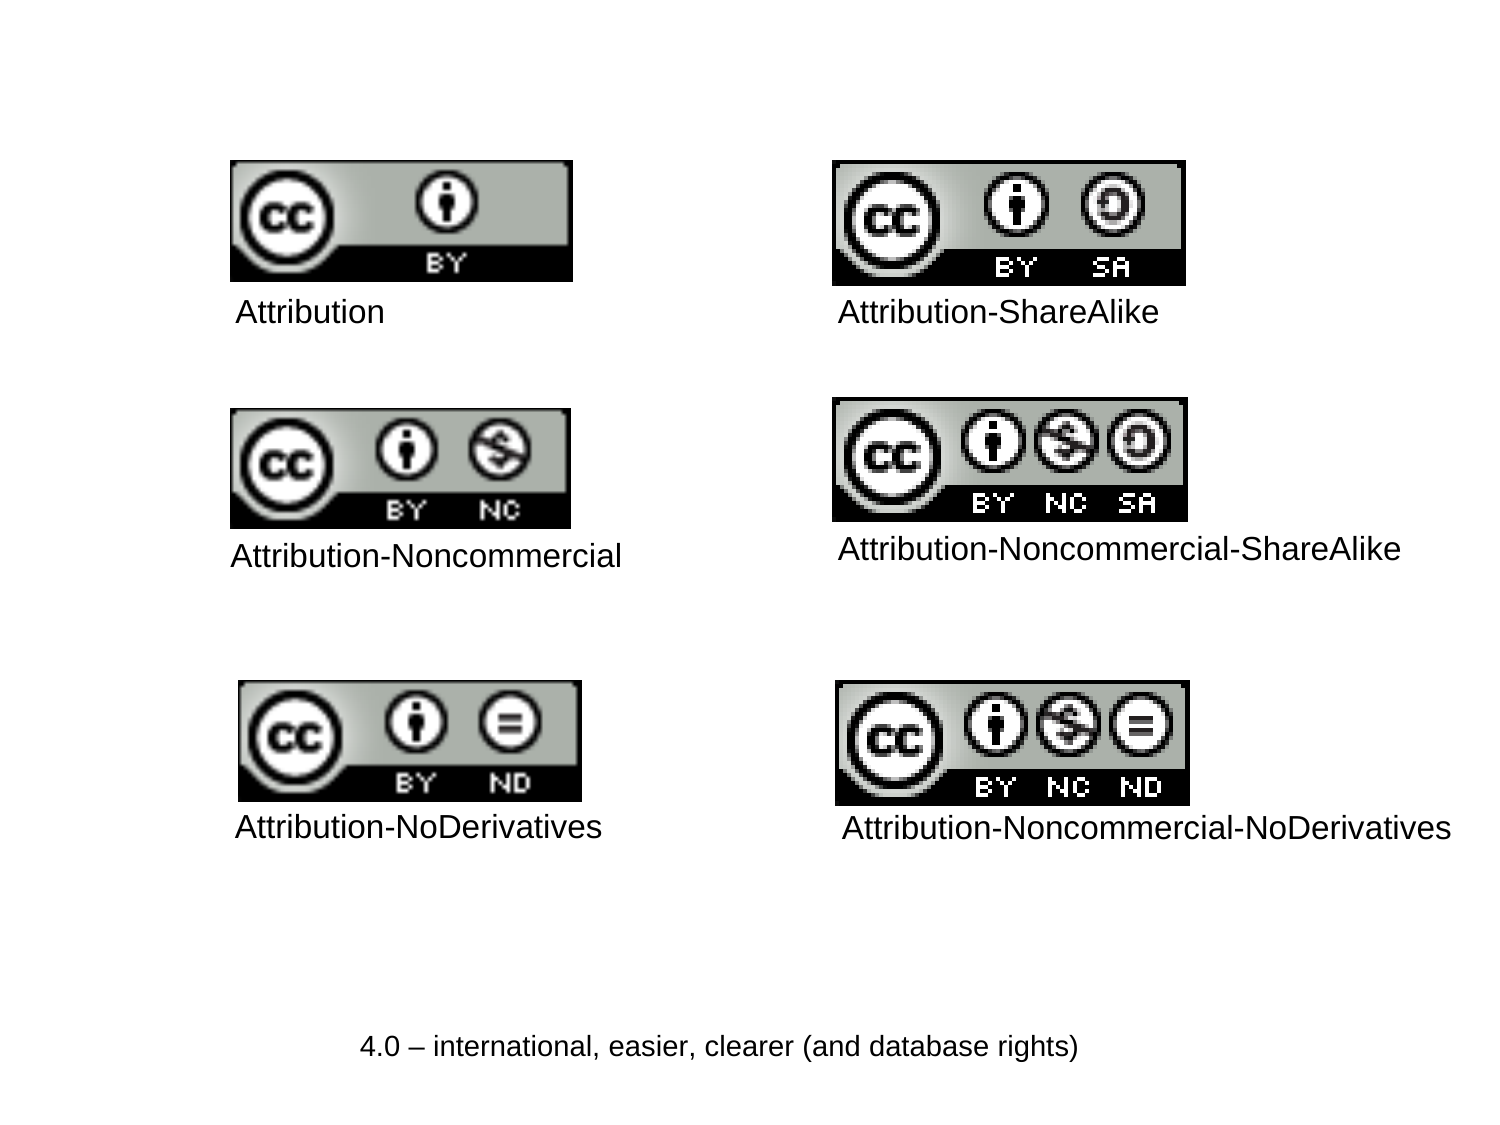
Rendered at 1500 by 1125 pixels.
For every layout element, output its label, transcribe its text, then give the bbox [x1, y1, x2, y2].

list Attribution [218, 282, 786, 339]
picture [230, 408, 571, 526]
picture [238, 680, 582, 797]
picture [835, 680, 1190, 798]
text_box Attribution-ShareAlike [821, 282, 1500, 339]
text_box Attribution-Noncommercial-NoDerivatives [825, 798, 1500, 854]
text_box Attribution-Noncommercial-ShareAlike [821, 518, 1500, 575]
text_box Attribution-Noncommercial [213, 526, 745, 583]
picture [832, 160, 1186, 286]
picture [230, 160, 573, 282]
text_box 4.0 – international, easier, clearer (and database rights) [345, 1019, 1111, 1070]
text_box Attribution-NoDerivatives [218, 797, 726, 853]
picture [832, 397, 1188, 518]
